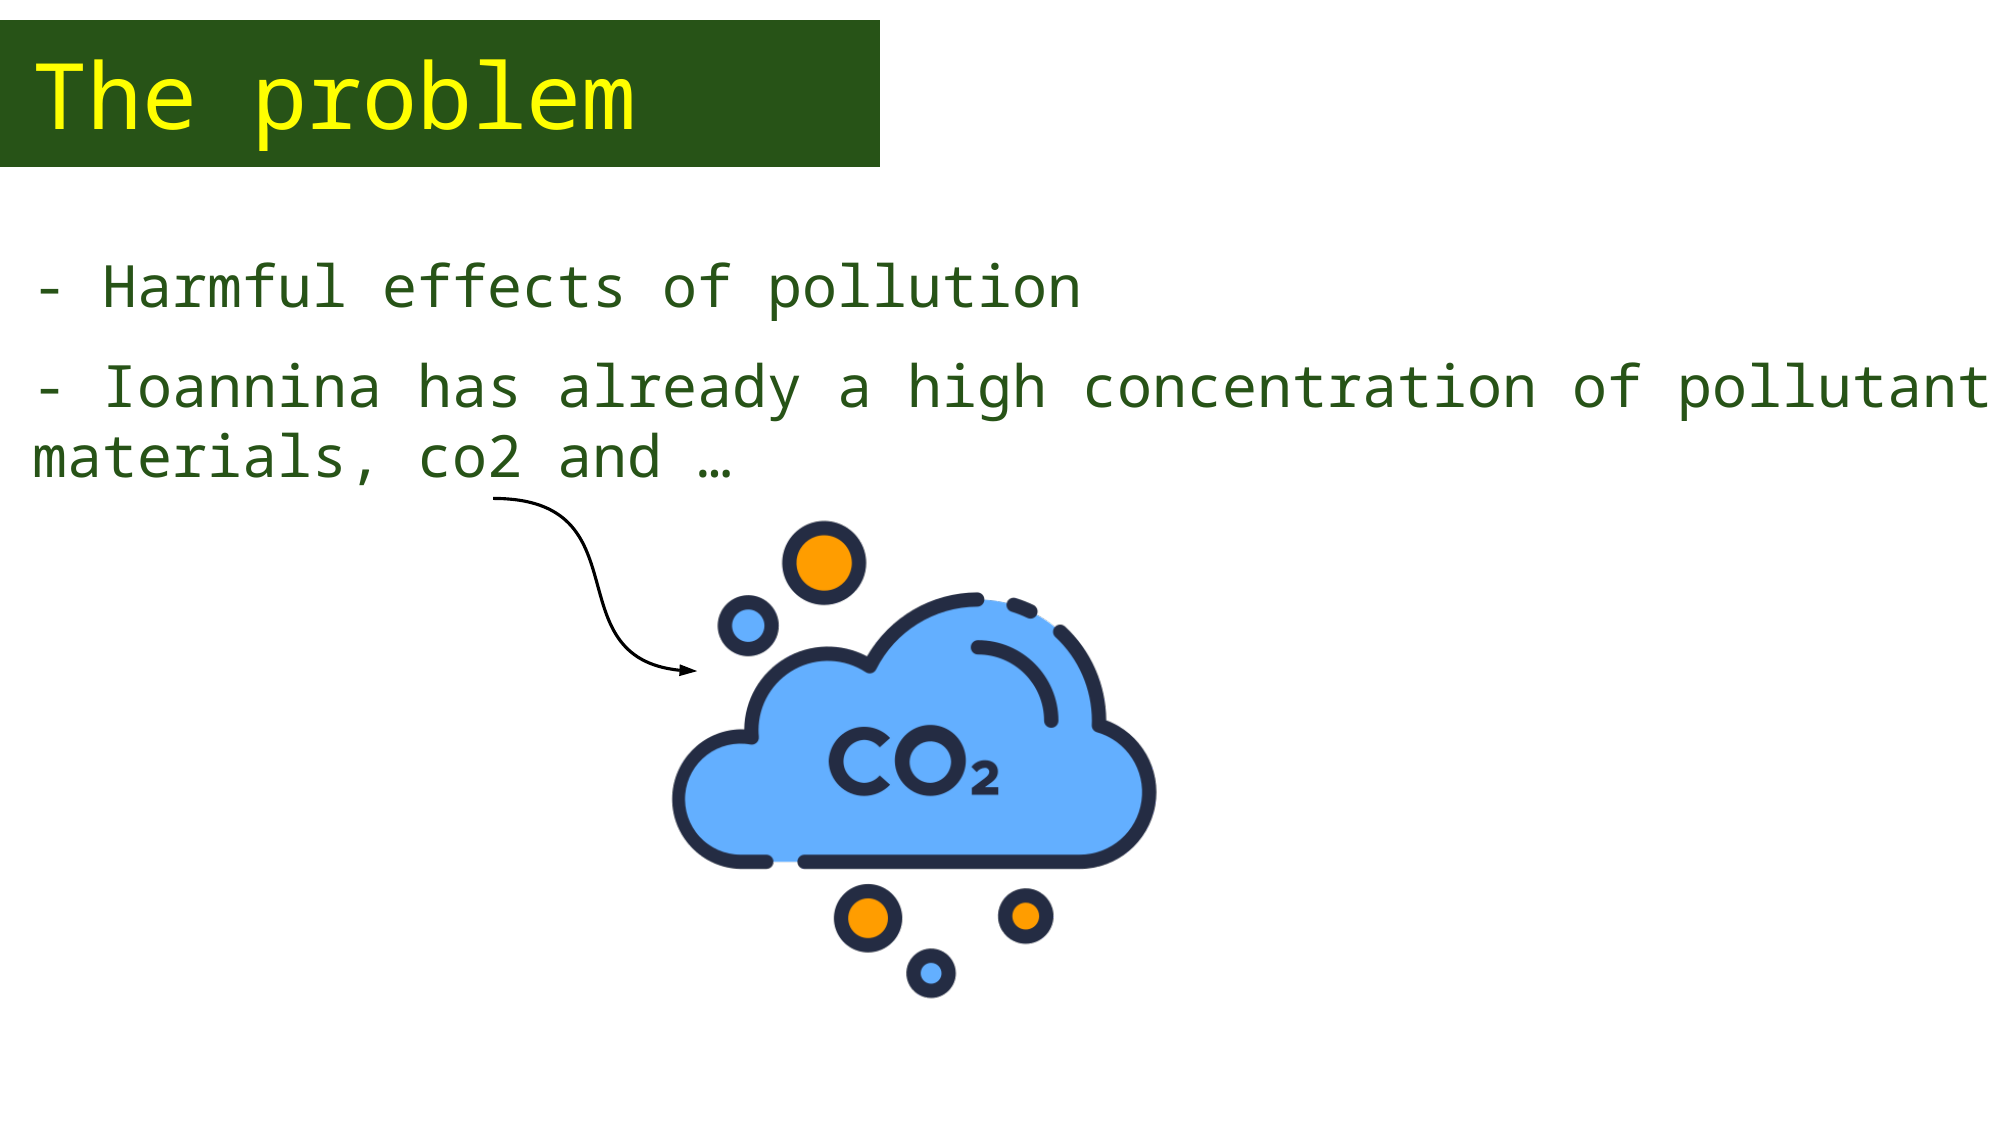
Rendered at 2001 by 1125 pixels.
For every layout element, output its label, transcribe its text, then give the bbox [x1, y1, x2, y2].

text_box - Ioannina has already a high concentration of pollutant materials, co2 and … [17, 341, 2000, 499]
text_box - Harmful effects of pollution [17, 242, 1955, 328]
picture [652, 498, 1175, 1021]
text_box The problem [17, 30, 881, 157]
text_box [0, 20, 880, 167]
